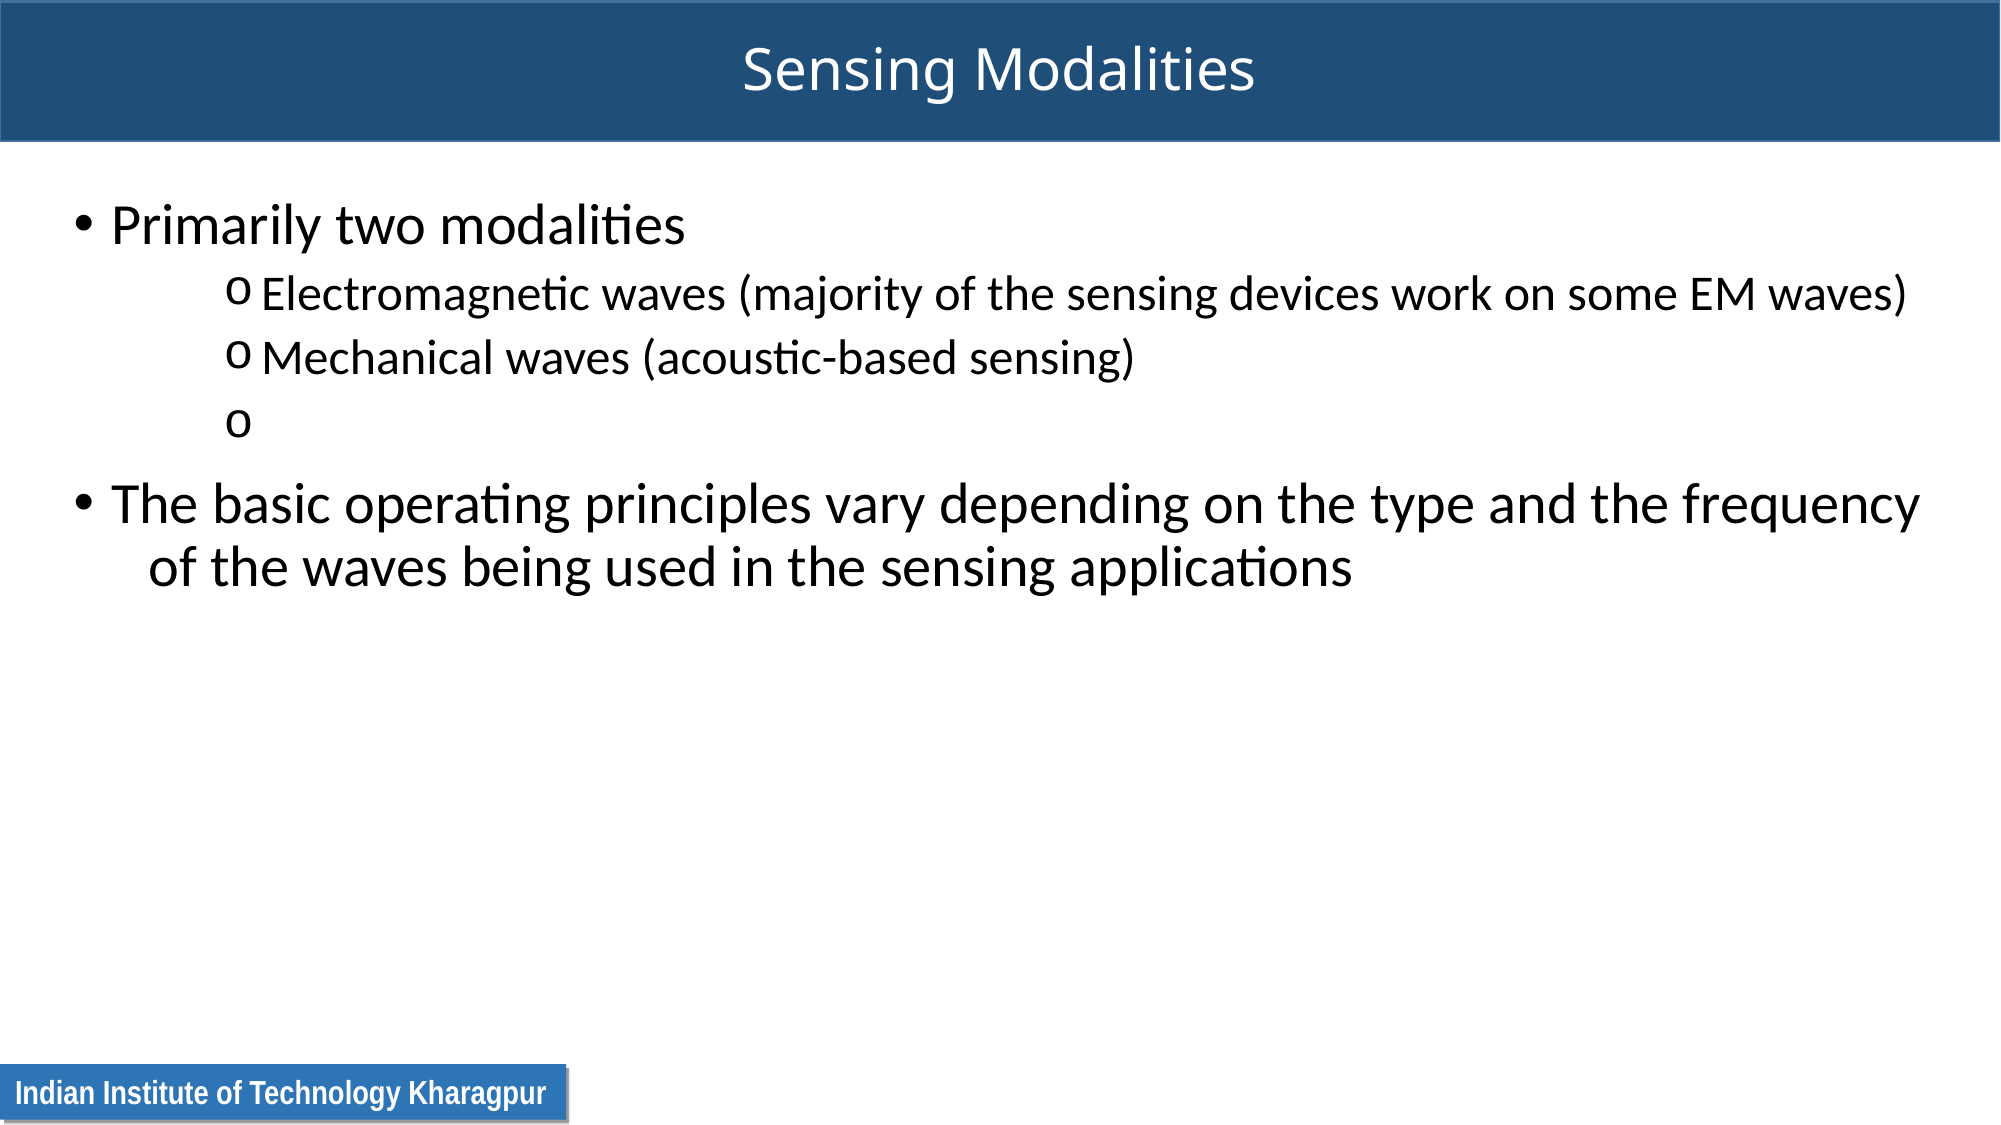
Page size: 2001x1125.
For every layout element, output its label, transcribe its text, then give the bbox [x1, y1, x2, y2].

list Primarily two modalities Electromagnetic waves (majority of the sensing devices work on some EM waves) Mechanical waves (acoustic-based sensing) The basic operating principles vary depending on the type and the frequency of the waves being used in the sensing applications [58, 186, 1954, 1065]
title Sensing Modalities [0, 1, 2000, 141]
